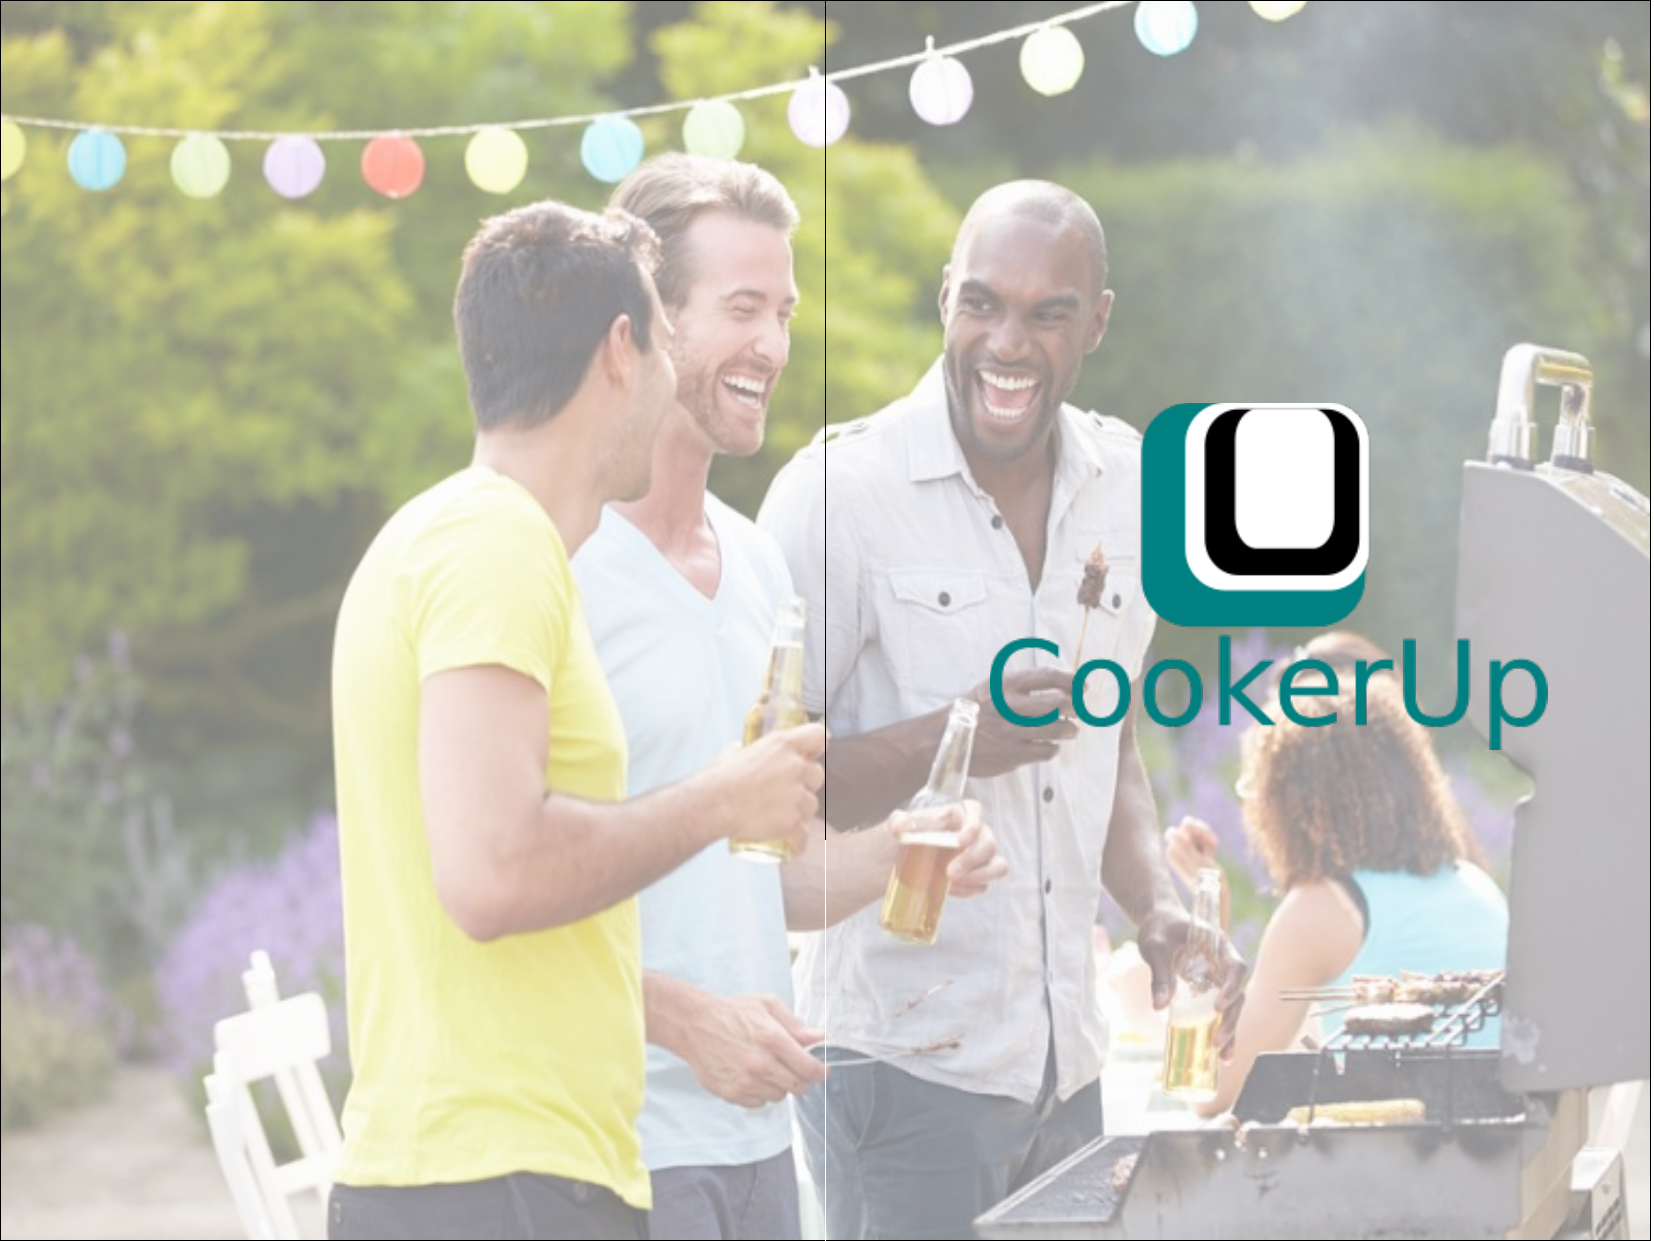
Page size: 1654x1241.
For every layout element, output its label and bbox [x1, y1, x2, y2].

text_box [0, 0, 1651, 1241]
picture [990, 403, 1548, 751]
